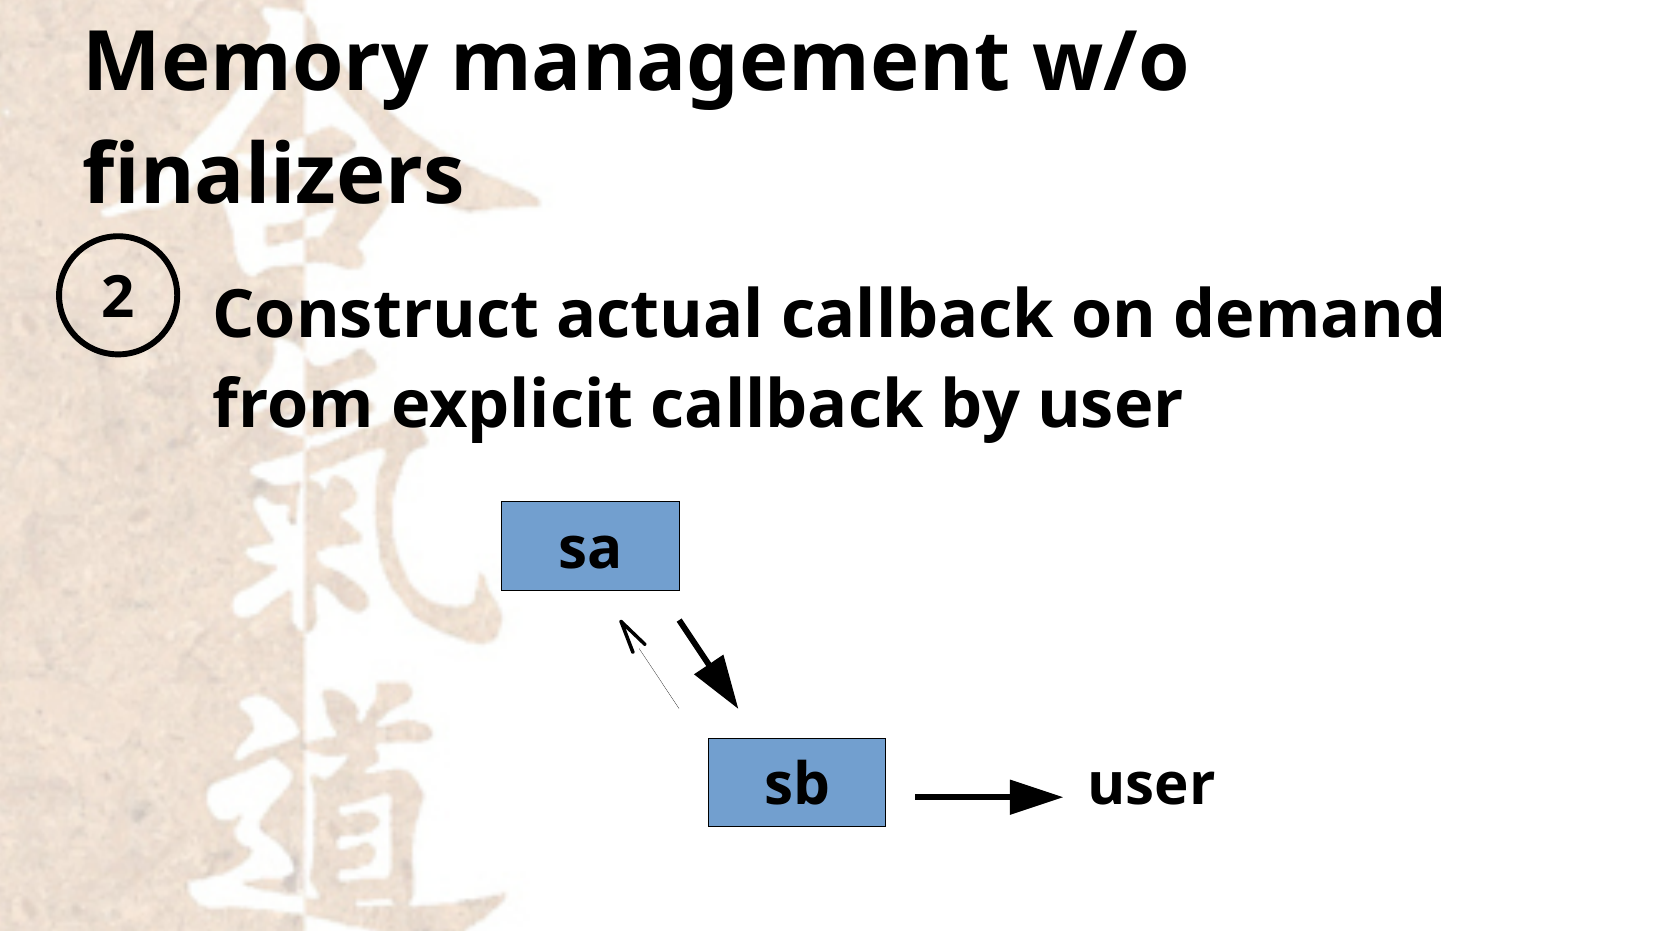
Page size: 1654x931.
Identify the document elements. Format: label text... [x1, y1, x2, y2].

title Memory management w/o finalizers [82, 37, 1571, 193]
text_box sa [501, 501, 680, 591]
picture [0, 0, 1654, 931]
text_box sb [708, 738, 886, 827]
text_box Construct actual callback on demand from explicit callback by user [177, 265, 1506, 467]
text_box user [1062, 738, 1241, 827]
text_box 2 [59, 236, 177, 355]
